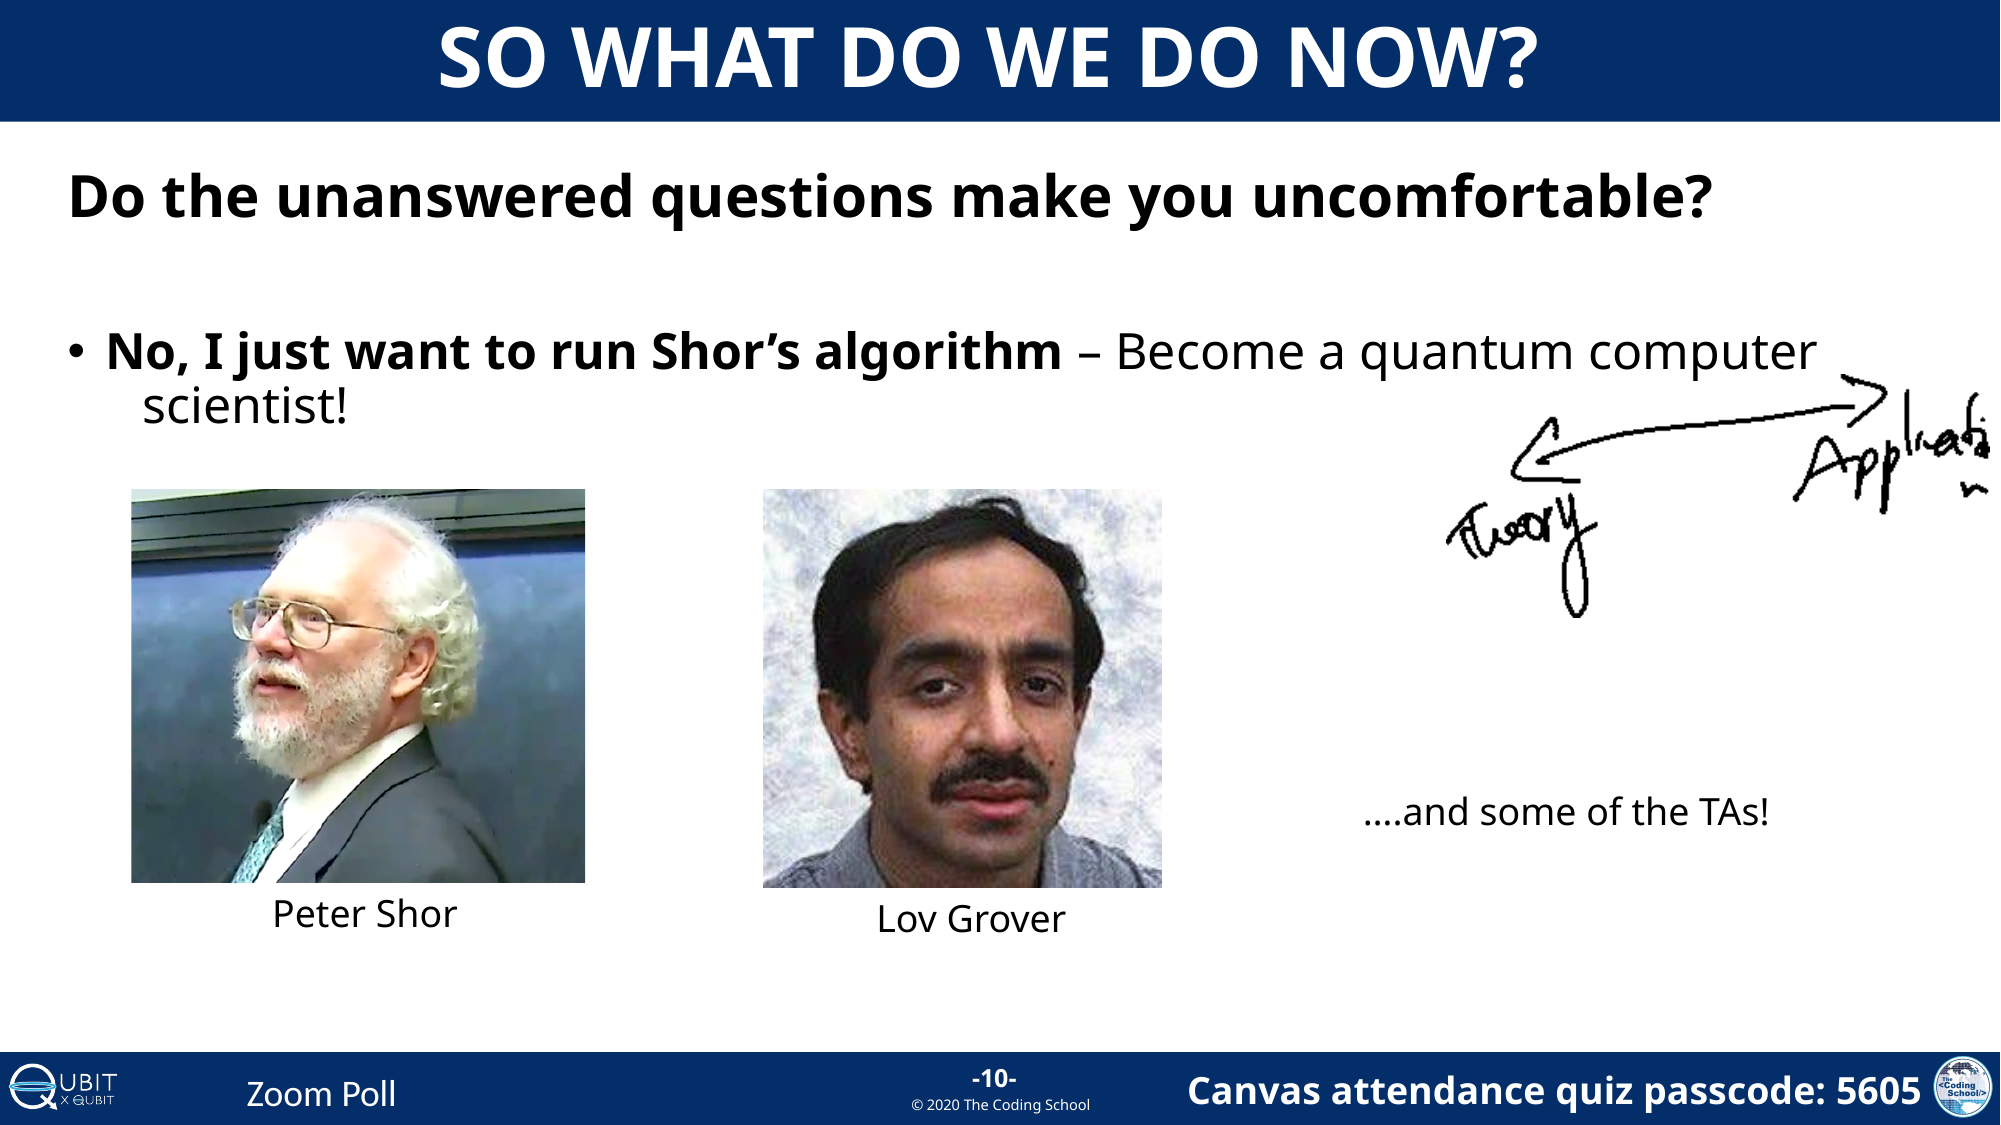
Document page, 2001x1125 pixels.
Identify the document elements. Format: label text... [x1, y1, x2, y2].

text_box Zoom Poll [231, 1060, 632, 1122]
text_box Lov Grover [861, 887, 1072, 949]
picture [1446, 374, 1990, 618]
picture [763, 489, 1162, 888]
text_box ….and some of the TAs! [1347, 780, 1764, 841]
text_box -10- [945, 1050, 1044, 1110]
list Do the unanswered questions make you uncomfortable? No, I just want to run Shor’s algorithm – Become a quantum computer scientist! [52, 159, 1940, 1014]
text_box Peter Shor [257, 882, 460, 943]
title SO what do we do now? [0, 0, 2000, 122]
picture [131, 489, 586, 883]
